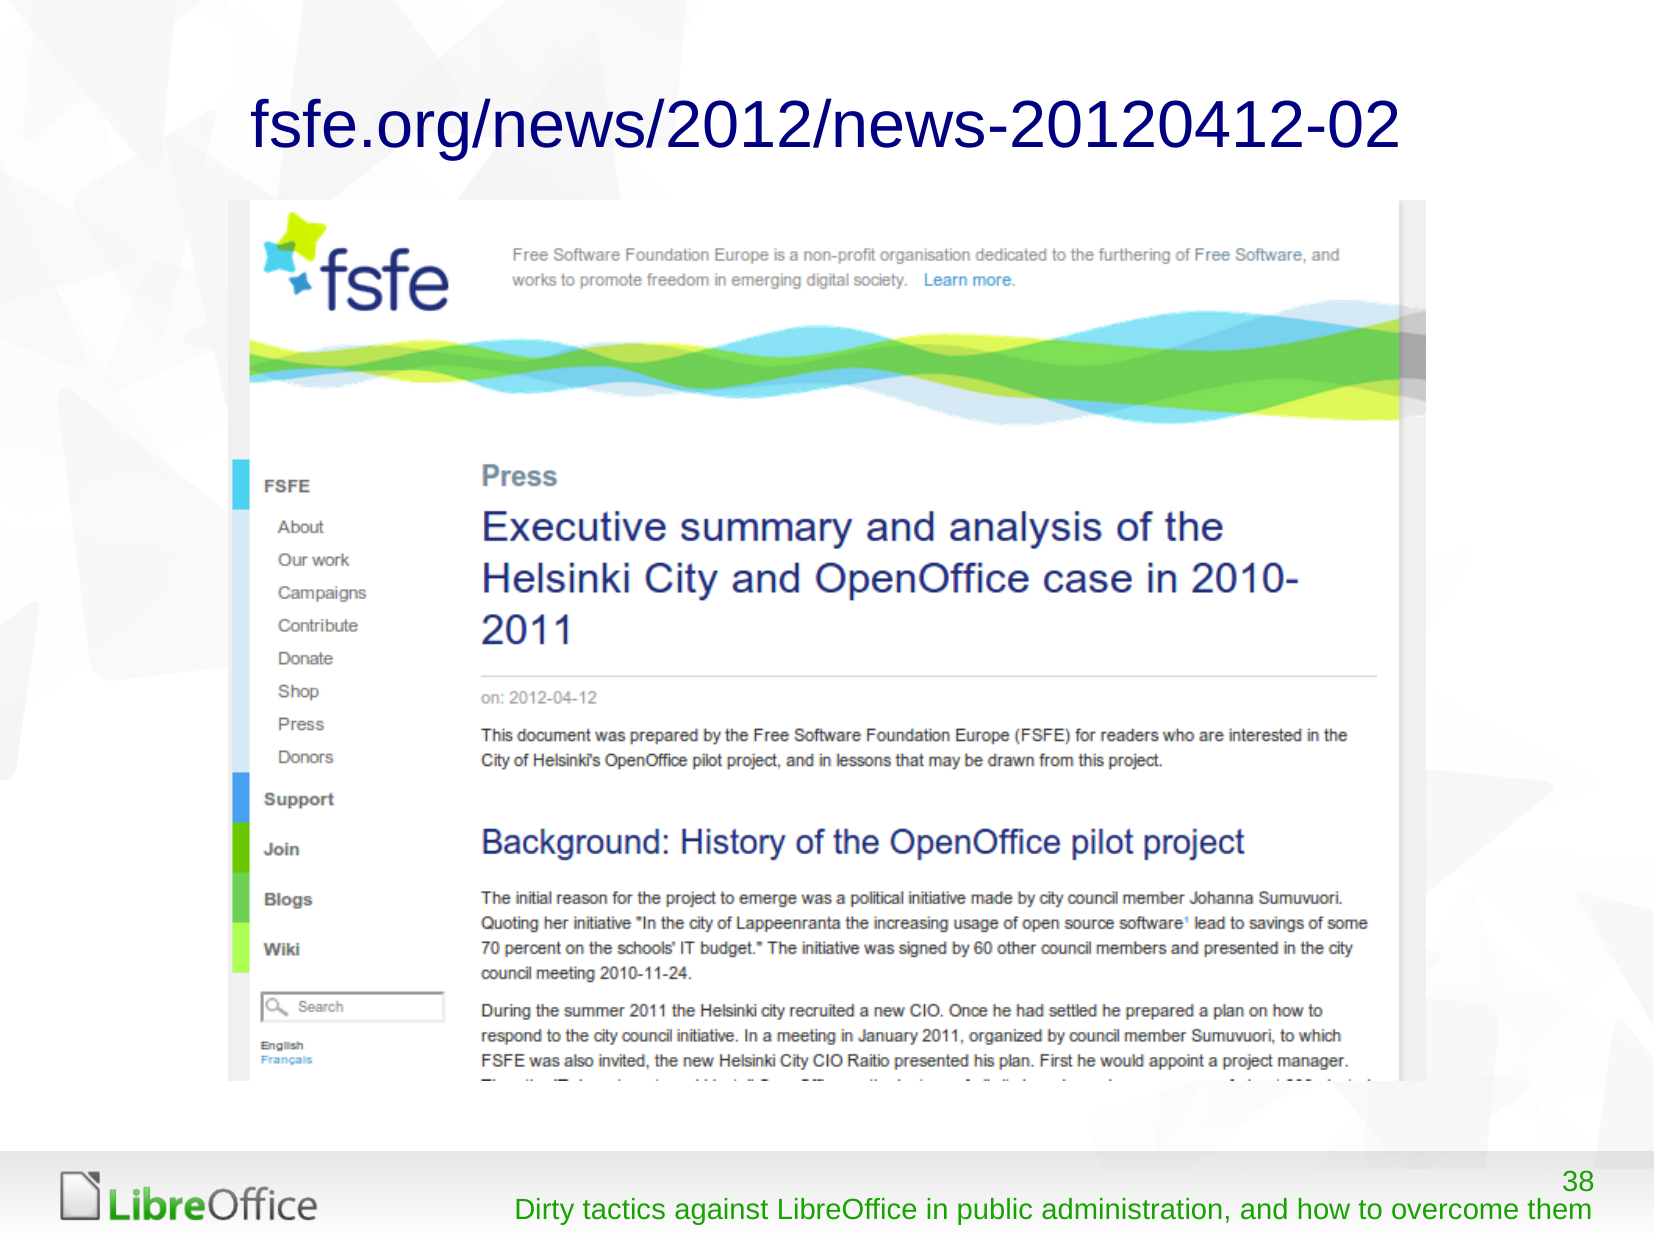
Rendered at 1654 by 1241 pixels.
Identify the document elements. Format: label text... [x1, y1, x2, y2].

picture [41, 1152, 337, 1240]
picture [0, 0, 1654, 1169]
title fsfe.org/news/2012/news-20120412-02 [236, 35, 1418, 213]
